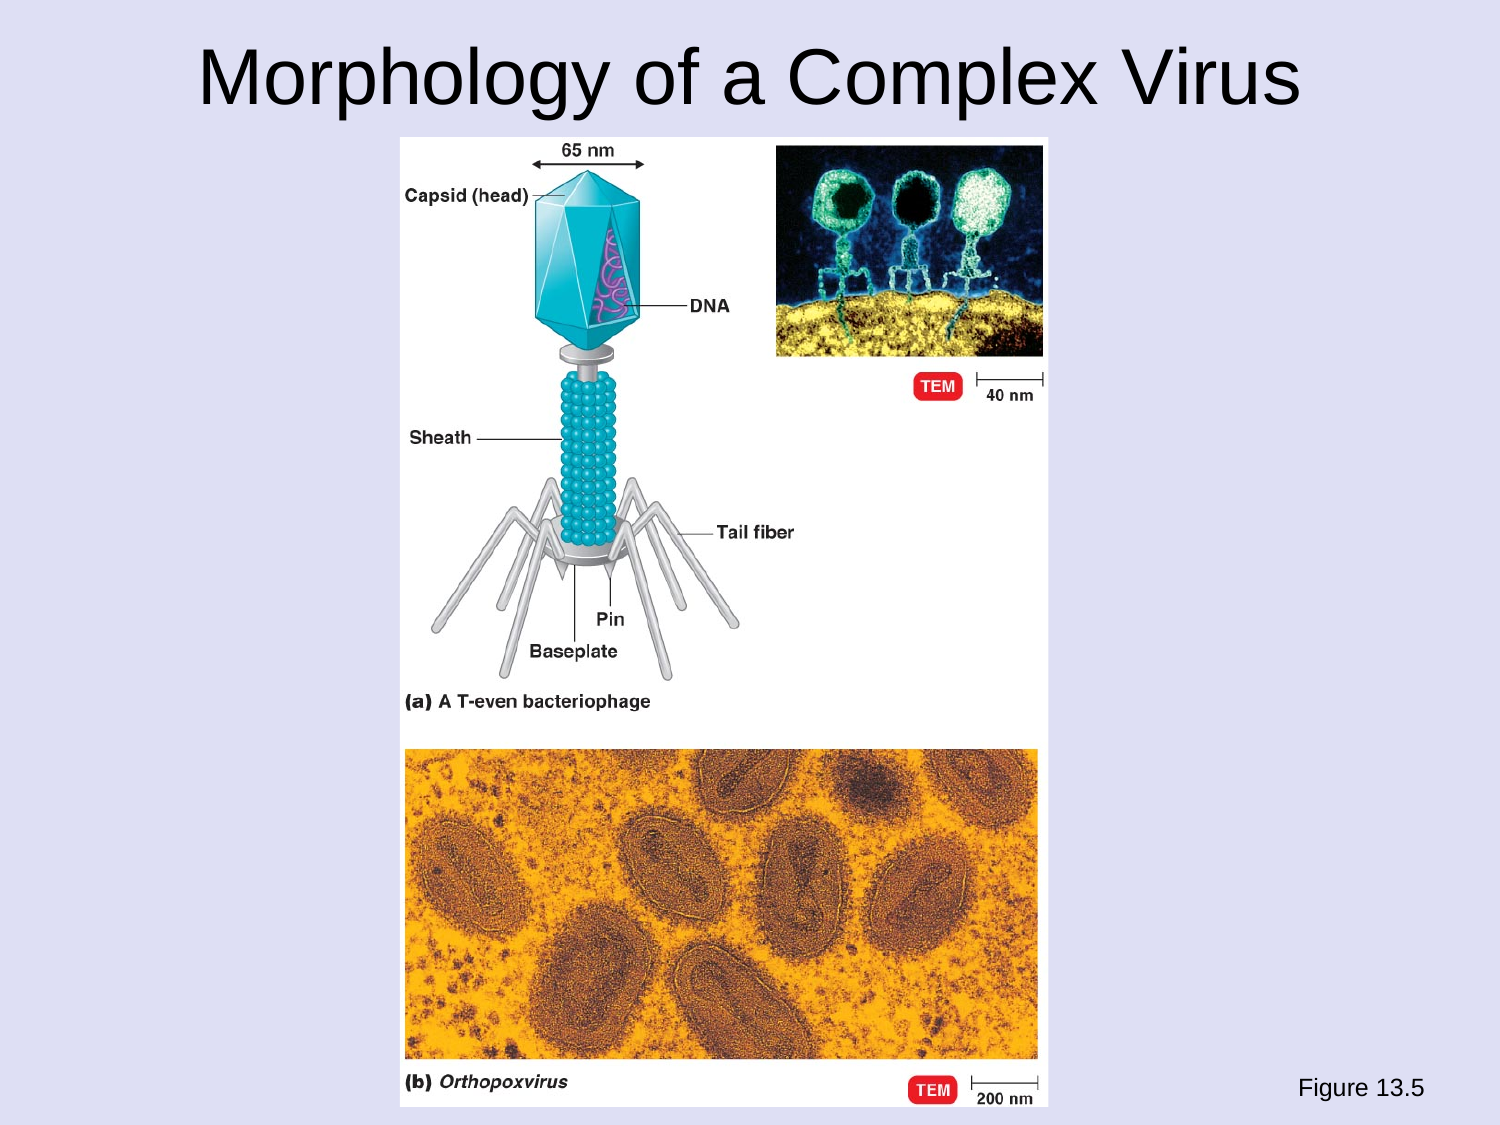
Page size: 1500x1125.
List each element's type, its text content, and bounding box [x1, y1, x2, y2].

picture [399, 137, 1049, 1107]
text_box Figure 13.5 [1283, 1063, 1484, 1109]
title Morphology of a Complex Virus [75, 24, 1426, 130]
